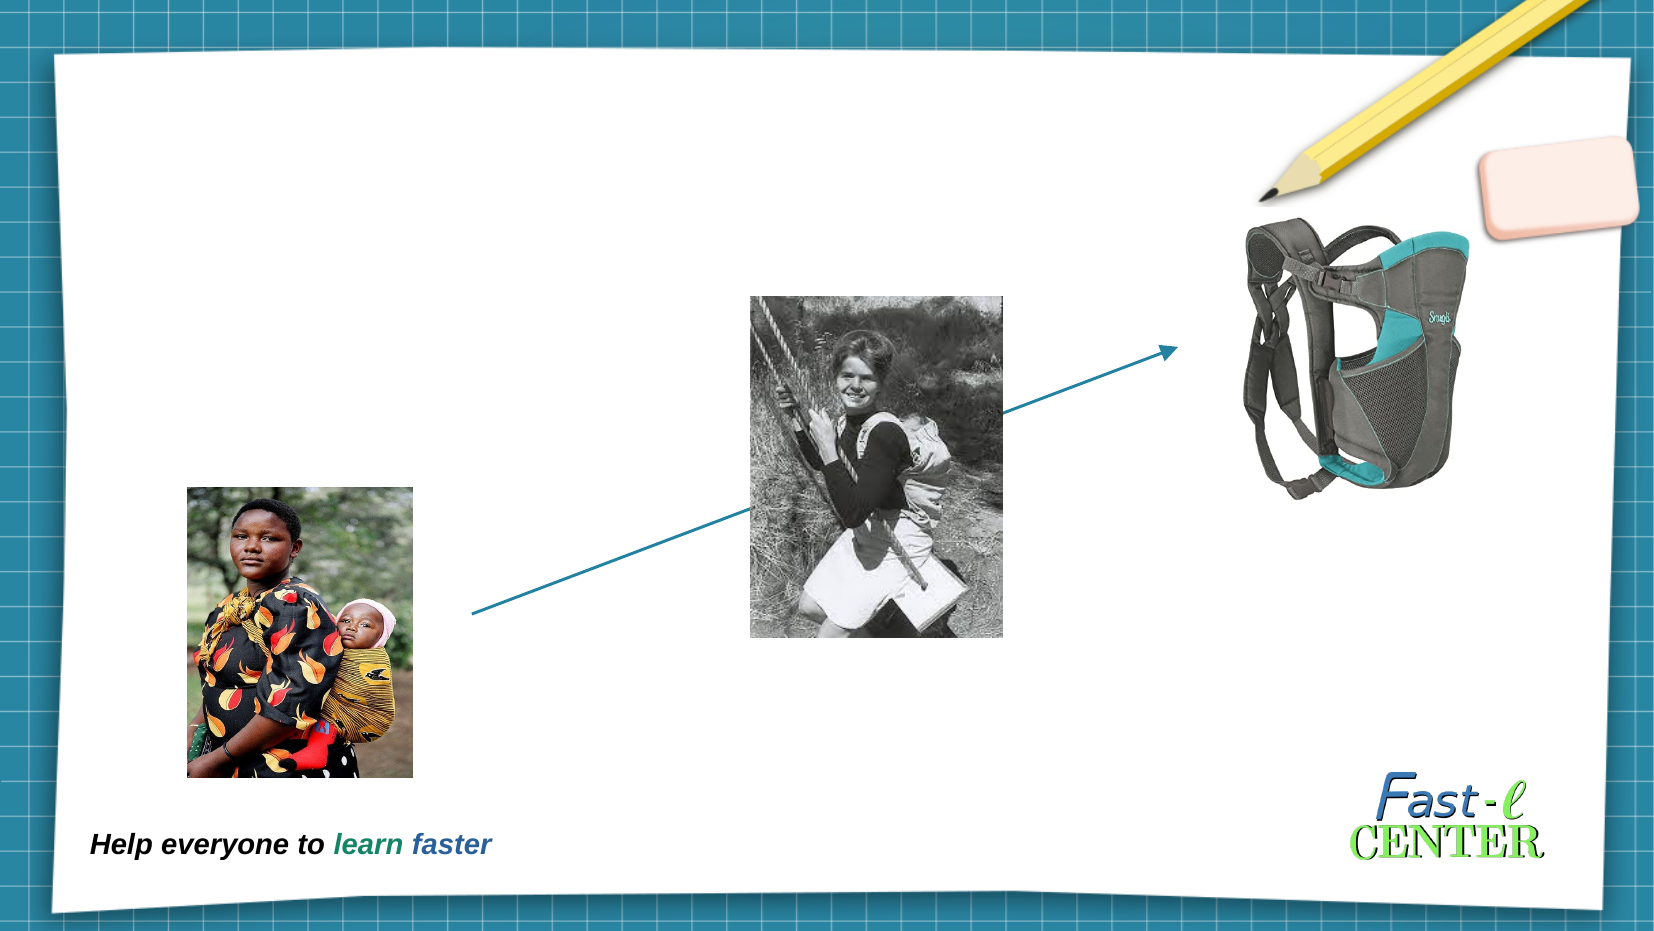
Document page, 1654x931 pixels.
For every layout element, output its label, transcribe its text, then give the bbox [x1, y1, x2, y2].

picture [0, 0, 1654, 931]
text_box Help everyone to learn faster [75, 820, 507, 869]
